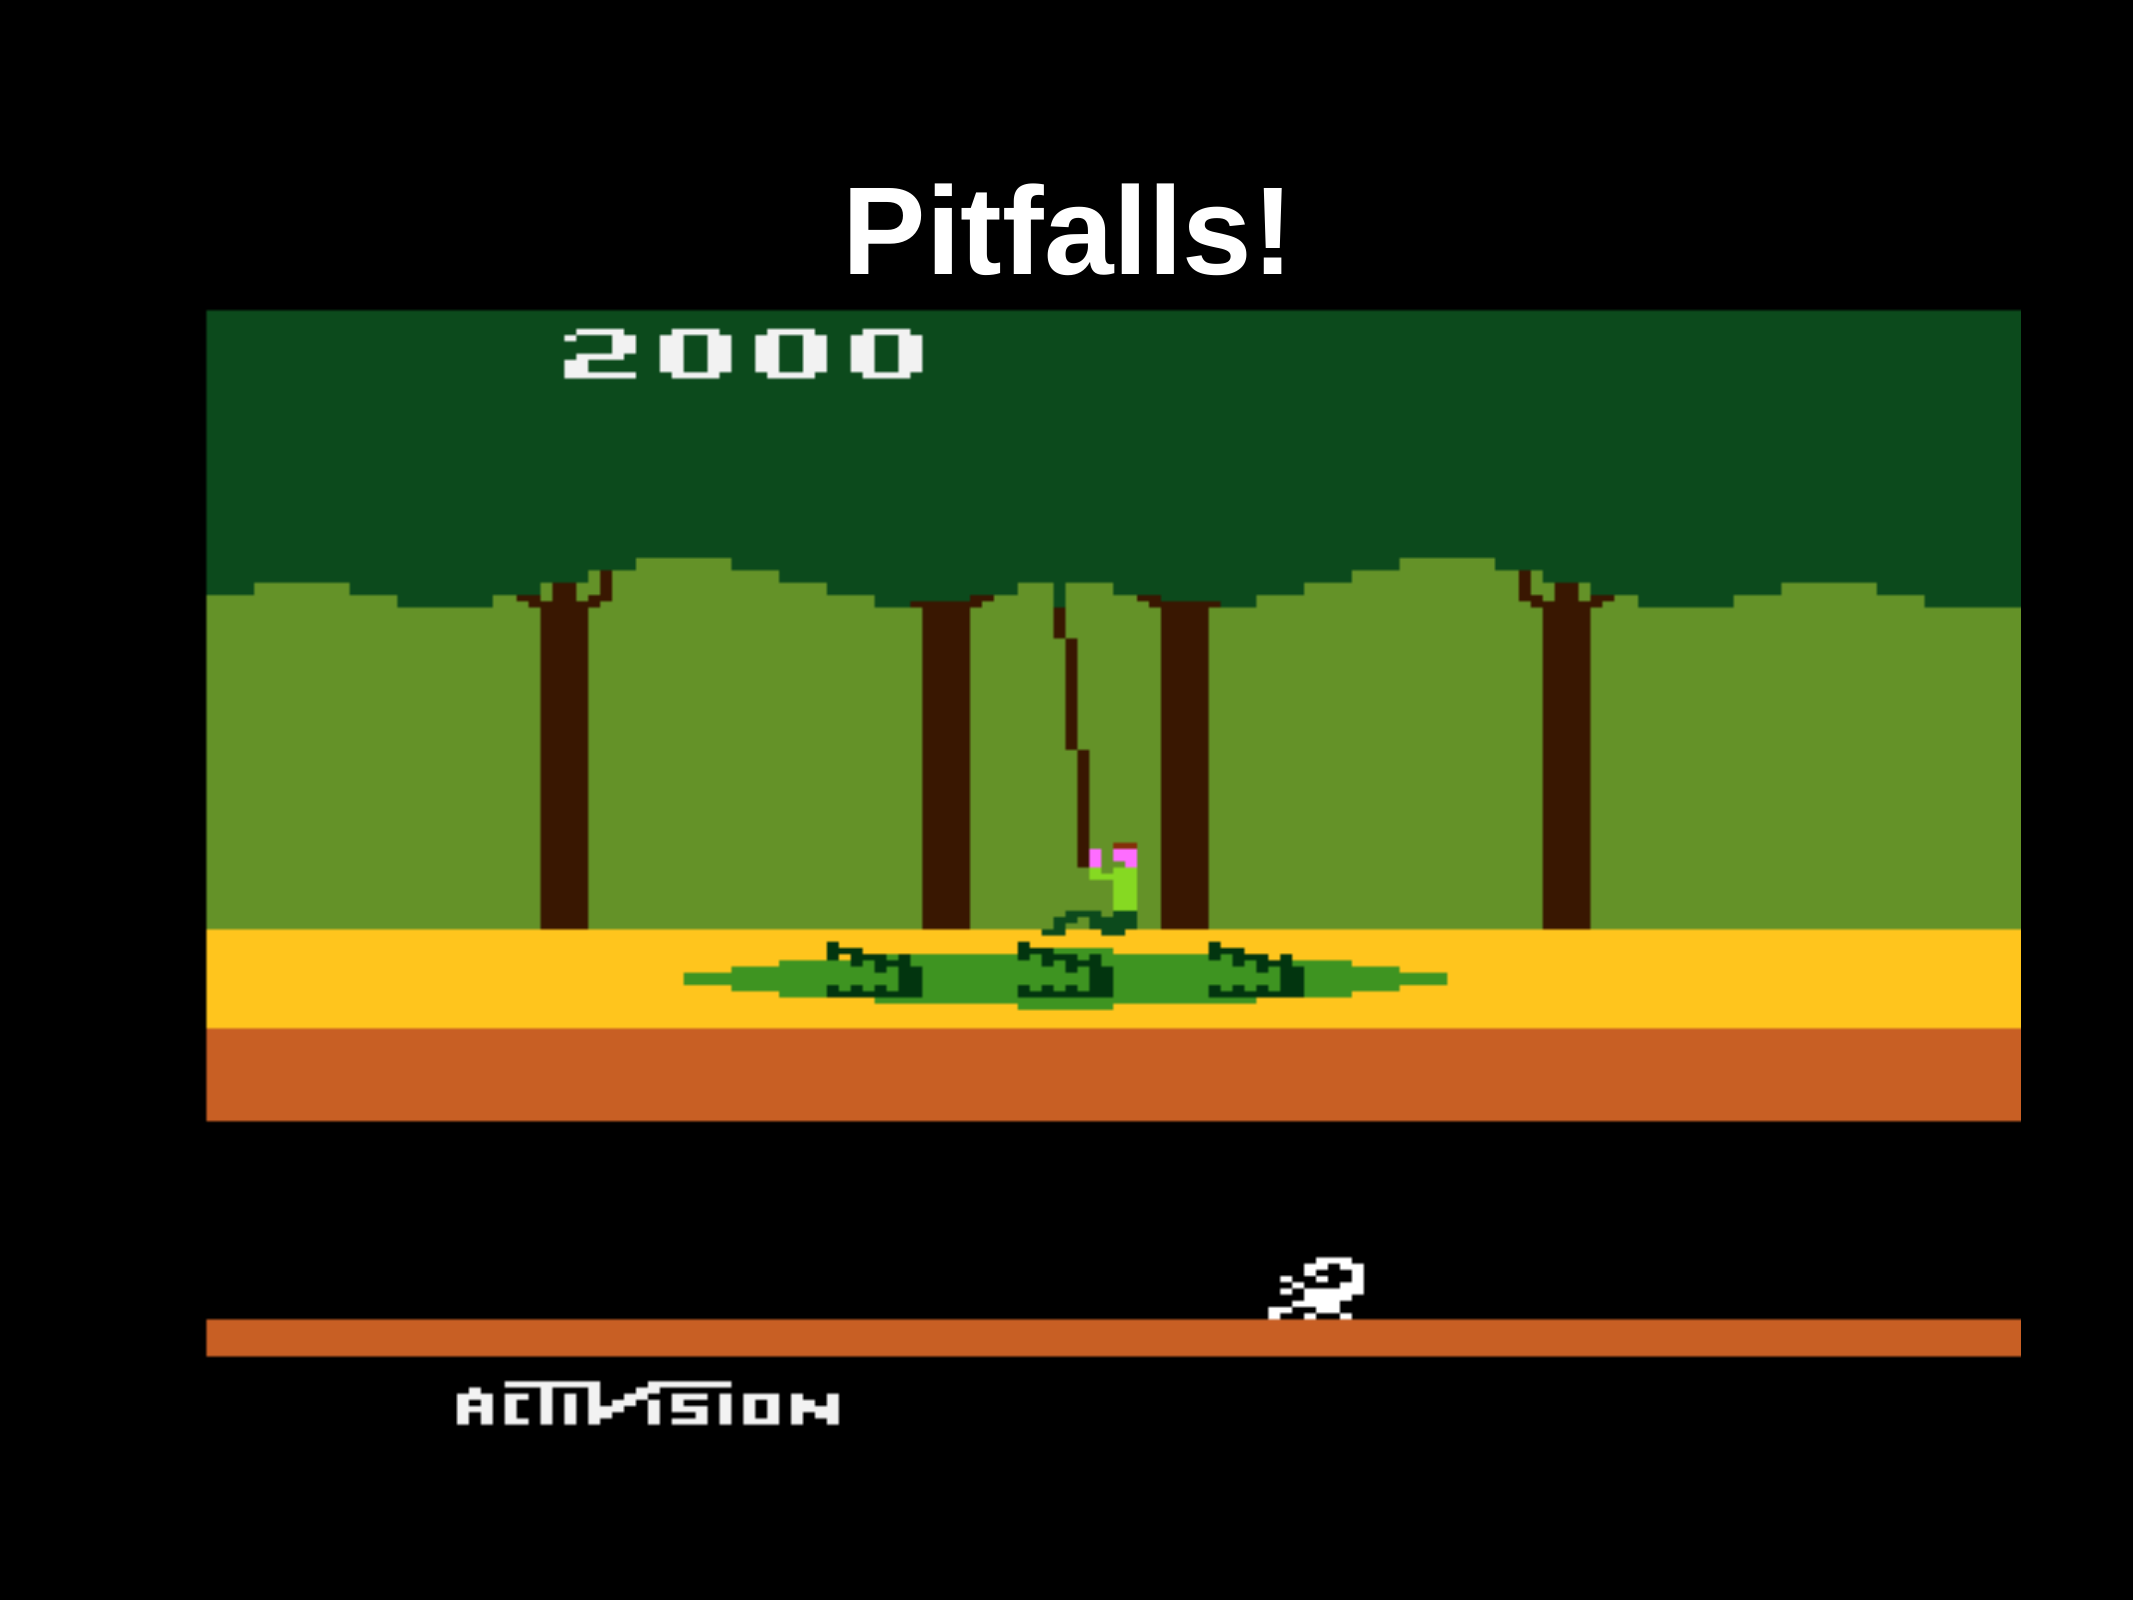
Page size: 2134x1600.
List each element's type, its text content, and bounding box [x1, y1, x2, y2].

title Pitfalls! [62, 161, 2075, 302]
picture [112, 299, 2021, 1599]
